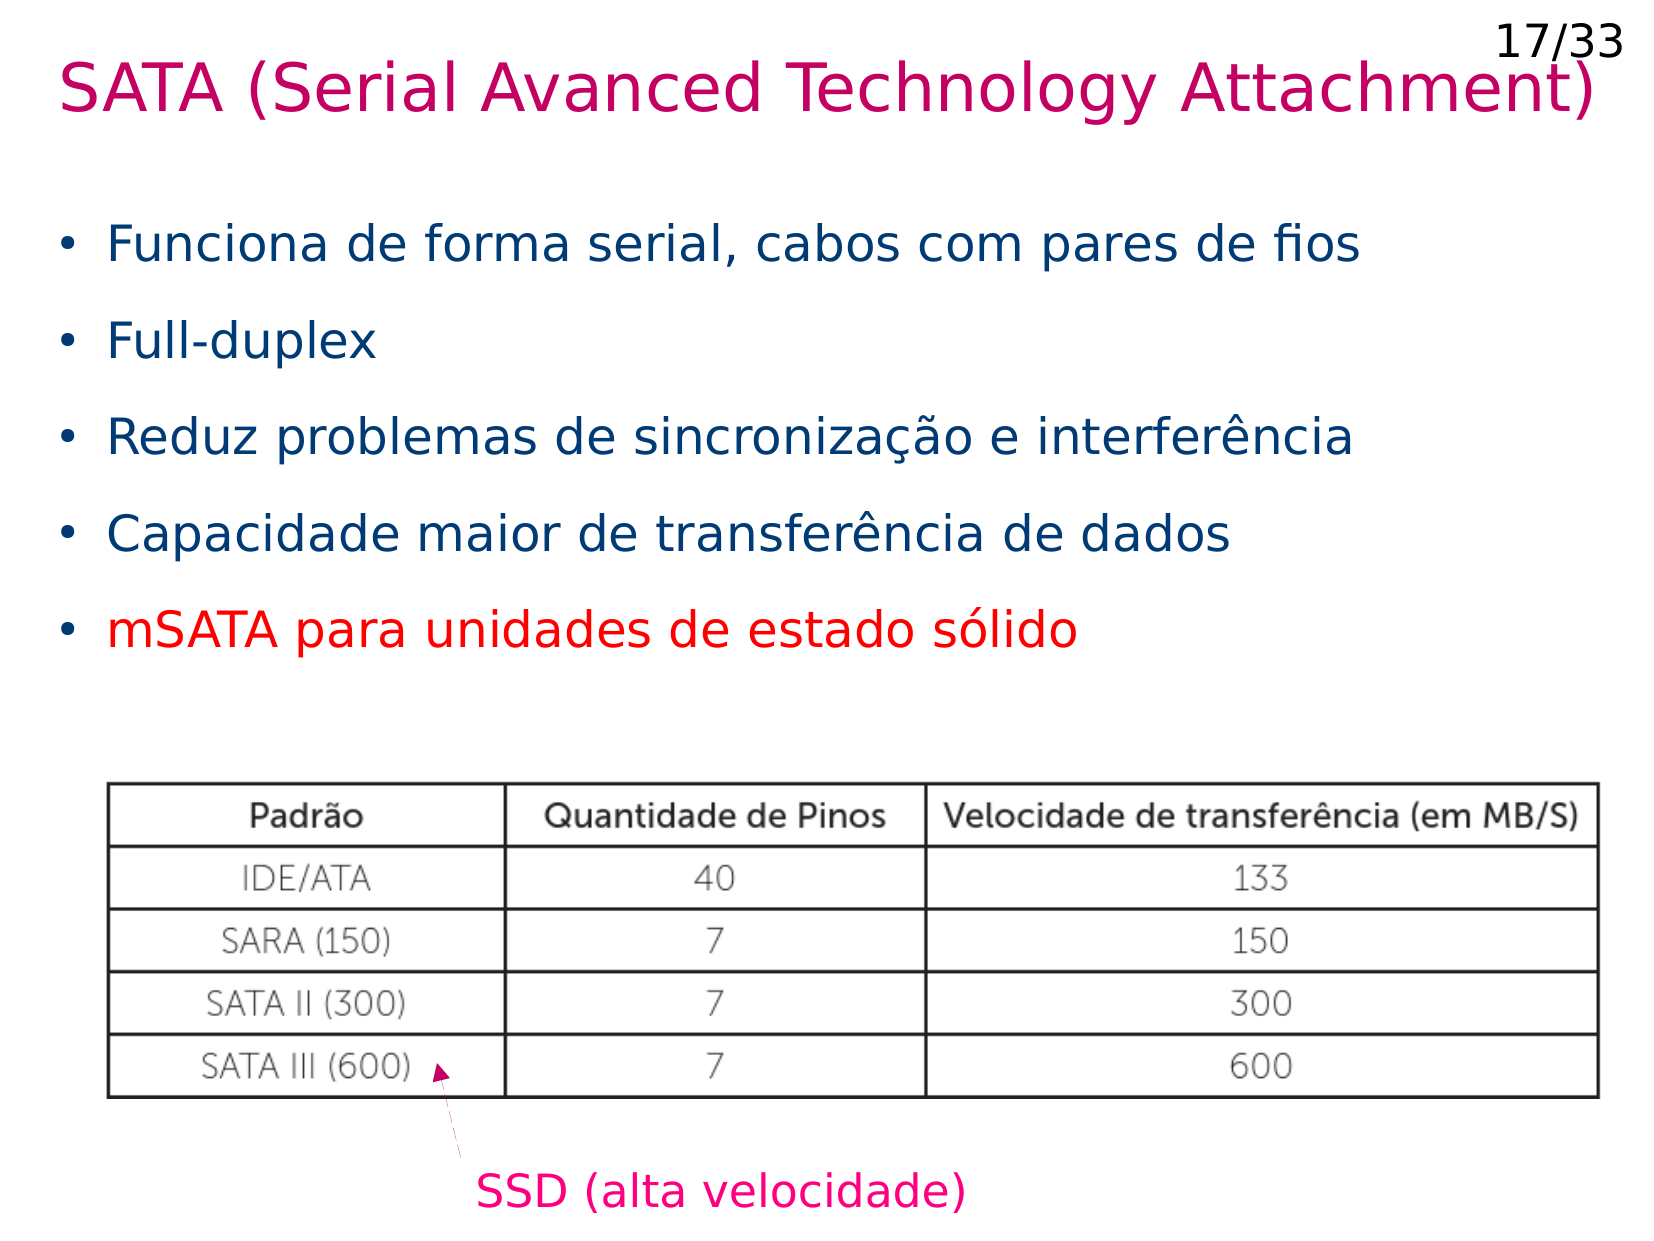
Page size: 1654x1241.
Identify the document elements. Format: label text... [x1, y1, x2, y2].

text_box SSD (alta velocidade) [460, 1157, 1040, 1241]
picture [102, 779, 1607, 1099]
list Funciona de forma serial, cabos com pares de fios Full-duplex Reduz problemas de sincronização e interferência Capacidade maior de transferência de dados mSATA para unidades de estado sólido [59, 206, 1625, 1211]
title SATA (Serial Avanced Technology Attachment) [59, 29, 1625, 148]
